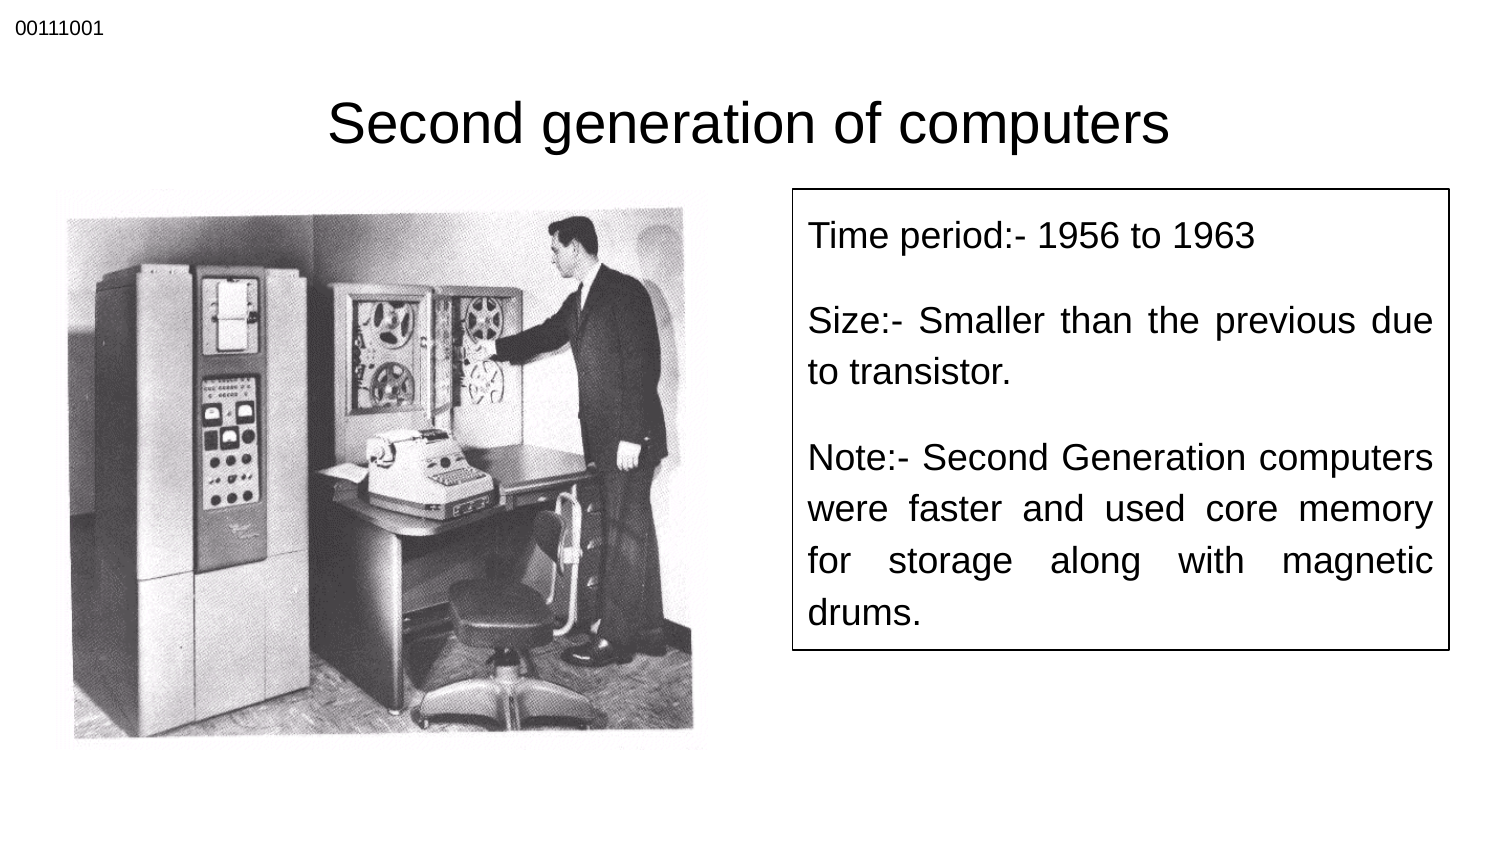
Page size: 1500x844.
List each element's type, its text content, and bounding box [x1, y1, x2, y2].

picture [51, 188, 708, 750]
title Second generation of computers [51, 72, 1449, 167]
text_box 00111001 [0, 0, 137, 55]
list Time period:- 1956 to 1963 Size:- Smaller than the previous due to transistor. Note:- Second Generation computers were faster and used core memory for storage along with magnetic drums. [792, 189, 1449, 651]
